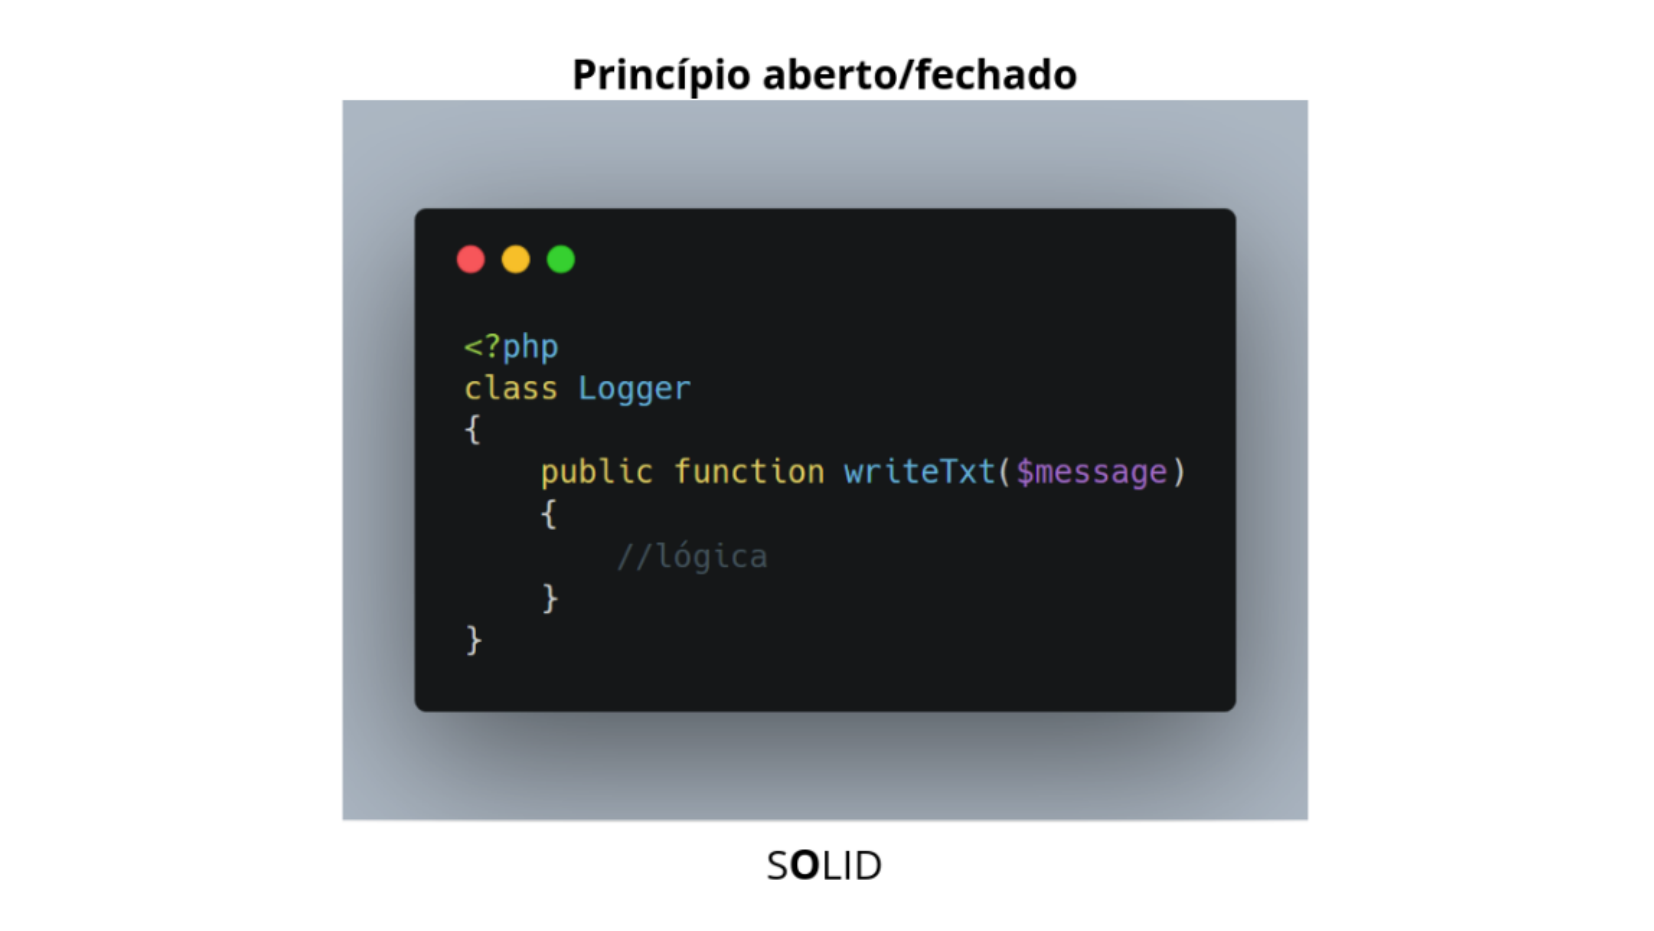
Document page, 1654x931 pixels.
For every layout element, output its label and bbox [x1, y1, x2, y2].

picture [231, 0, 1426, 930]
